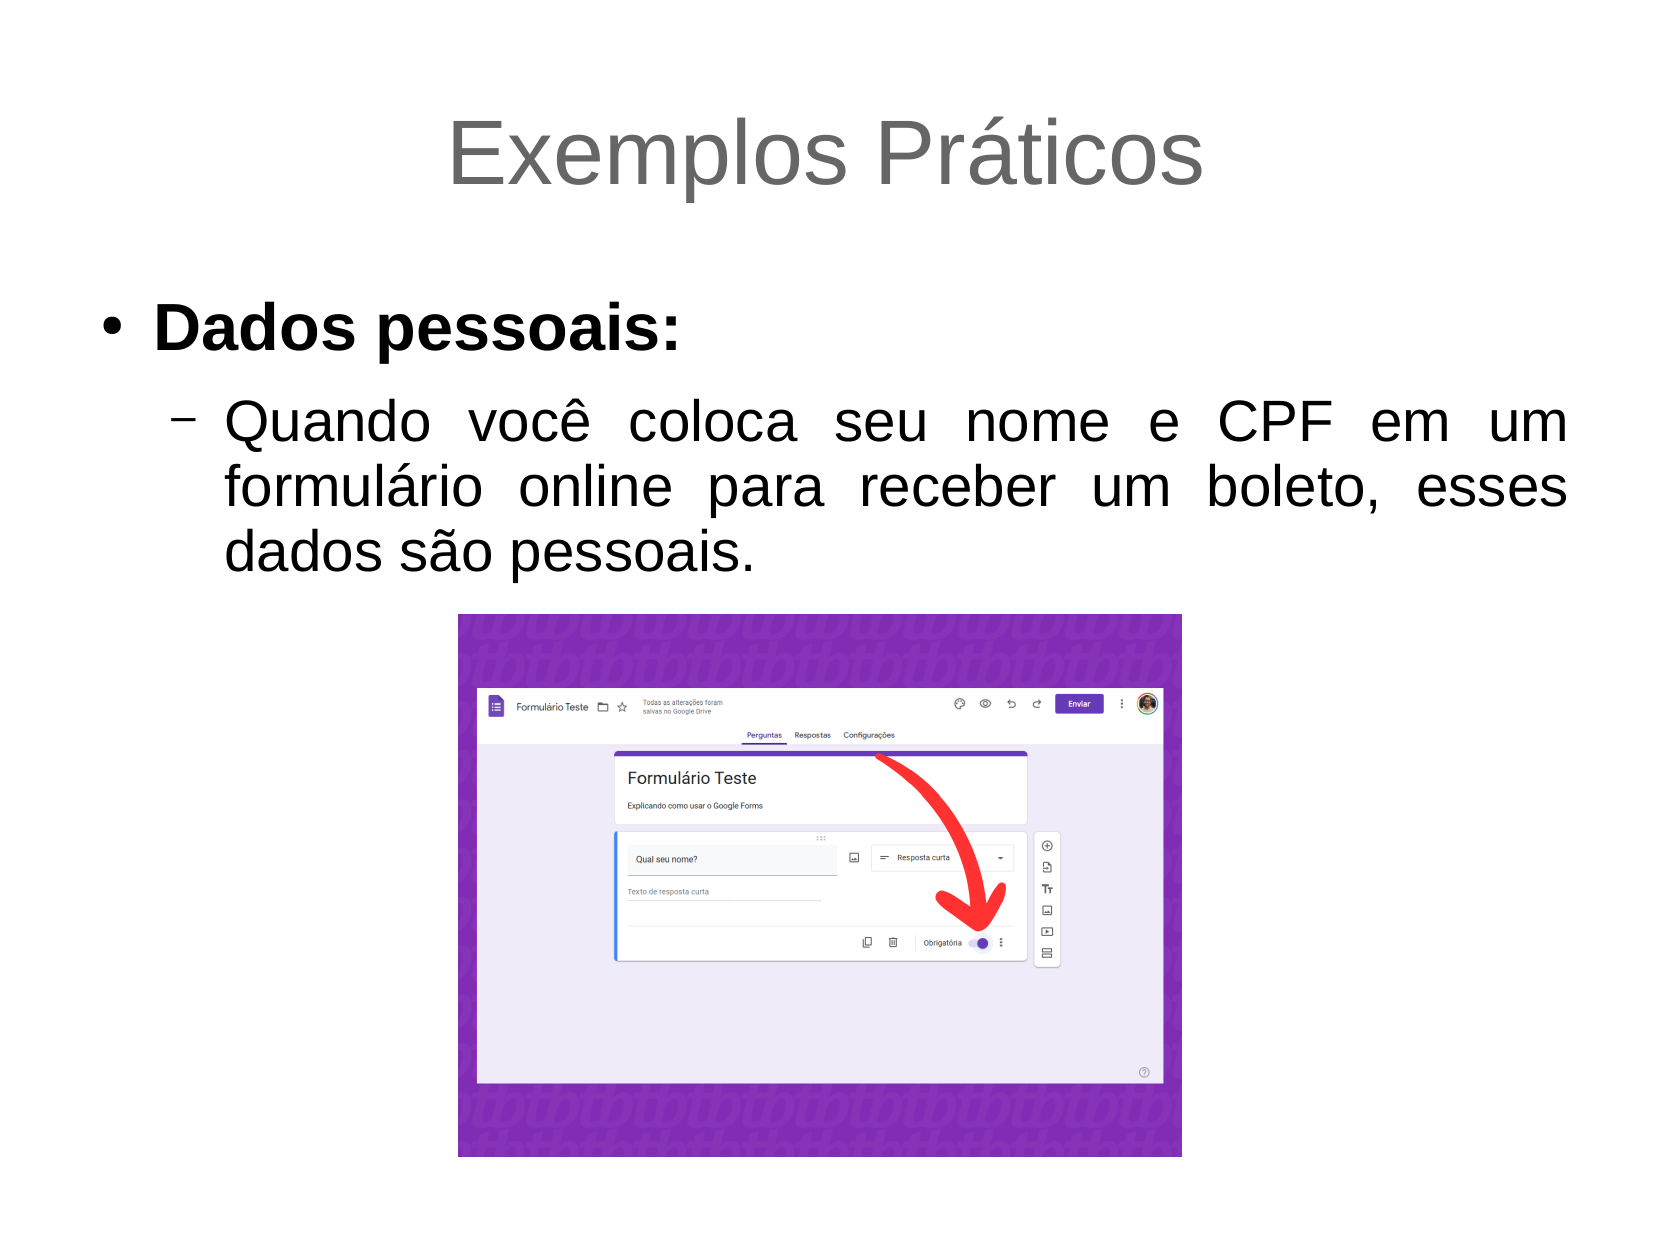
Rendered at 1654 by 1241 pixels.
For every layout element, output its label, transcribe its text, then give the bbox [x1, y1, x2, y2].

picture [458, 614, 1182, 1157]
list Dados pessoais: Quando você coloca seu nome e CPF em um formulário online para receber um boleto, esses dados são pessoais. [82, 290, 1571, 1158]
title Exemplos Práticos [82, 49, 1571, 257]
